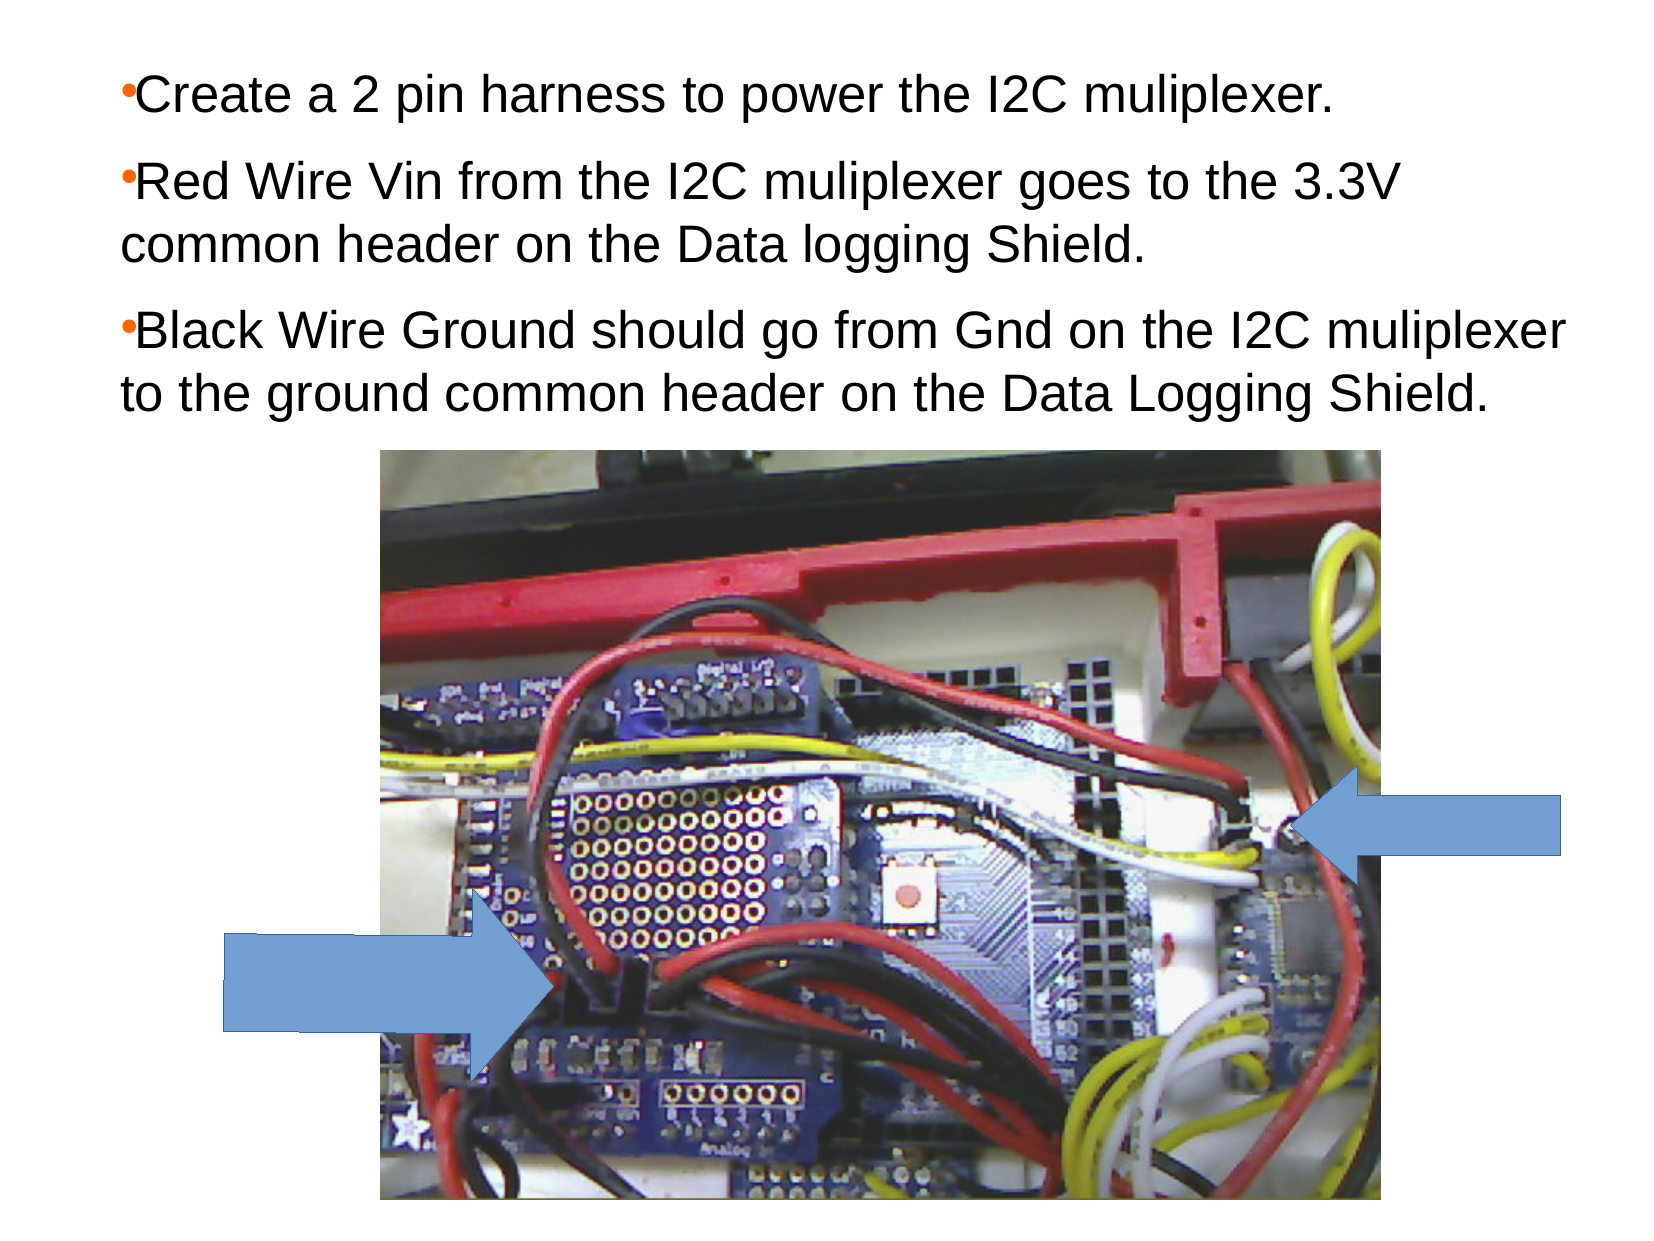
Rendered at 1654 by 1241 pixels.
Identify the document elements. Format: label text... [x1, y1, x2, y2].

list Create a 2 pin harness to power the I2C muliplexer. Red Wire Vin from the I2C muliplexer goes to the 3.3V common header on the Data logging Shield. Black Wire Ground should go from Gnd on the I2C muliplexer to the ground common header on the Data Logging Shield. [120, 60, 1571, 436]
picture [380, 450, 1381, 1201]
text_box [223, 887, 554, 1083]
text_box [1290, 765, 1561, 886]
